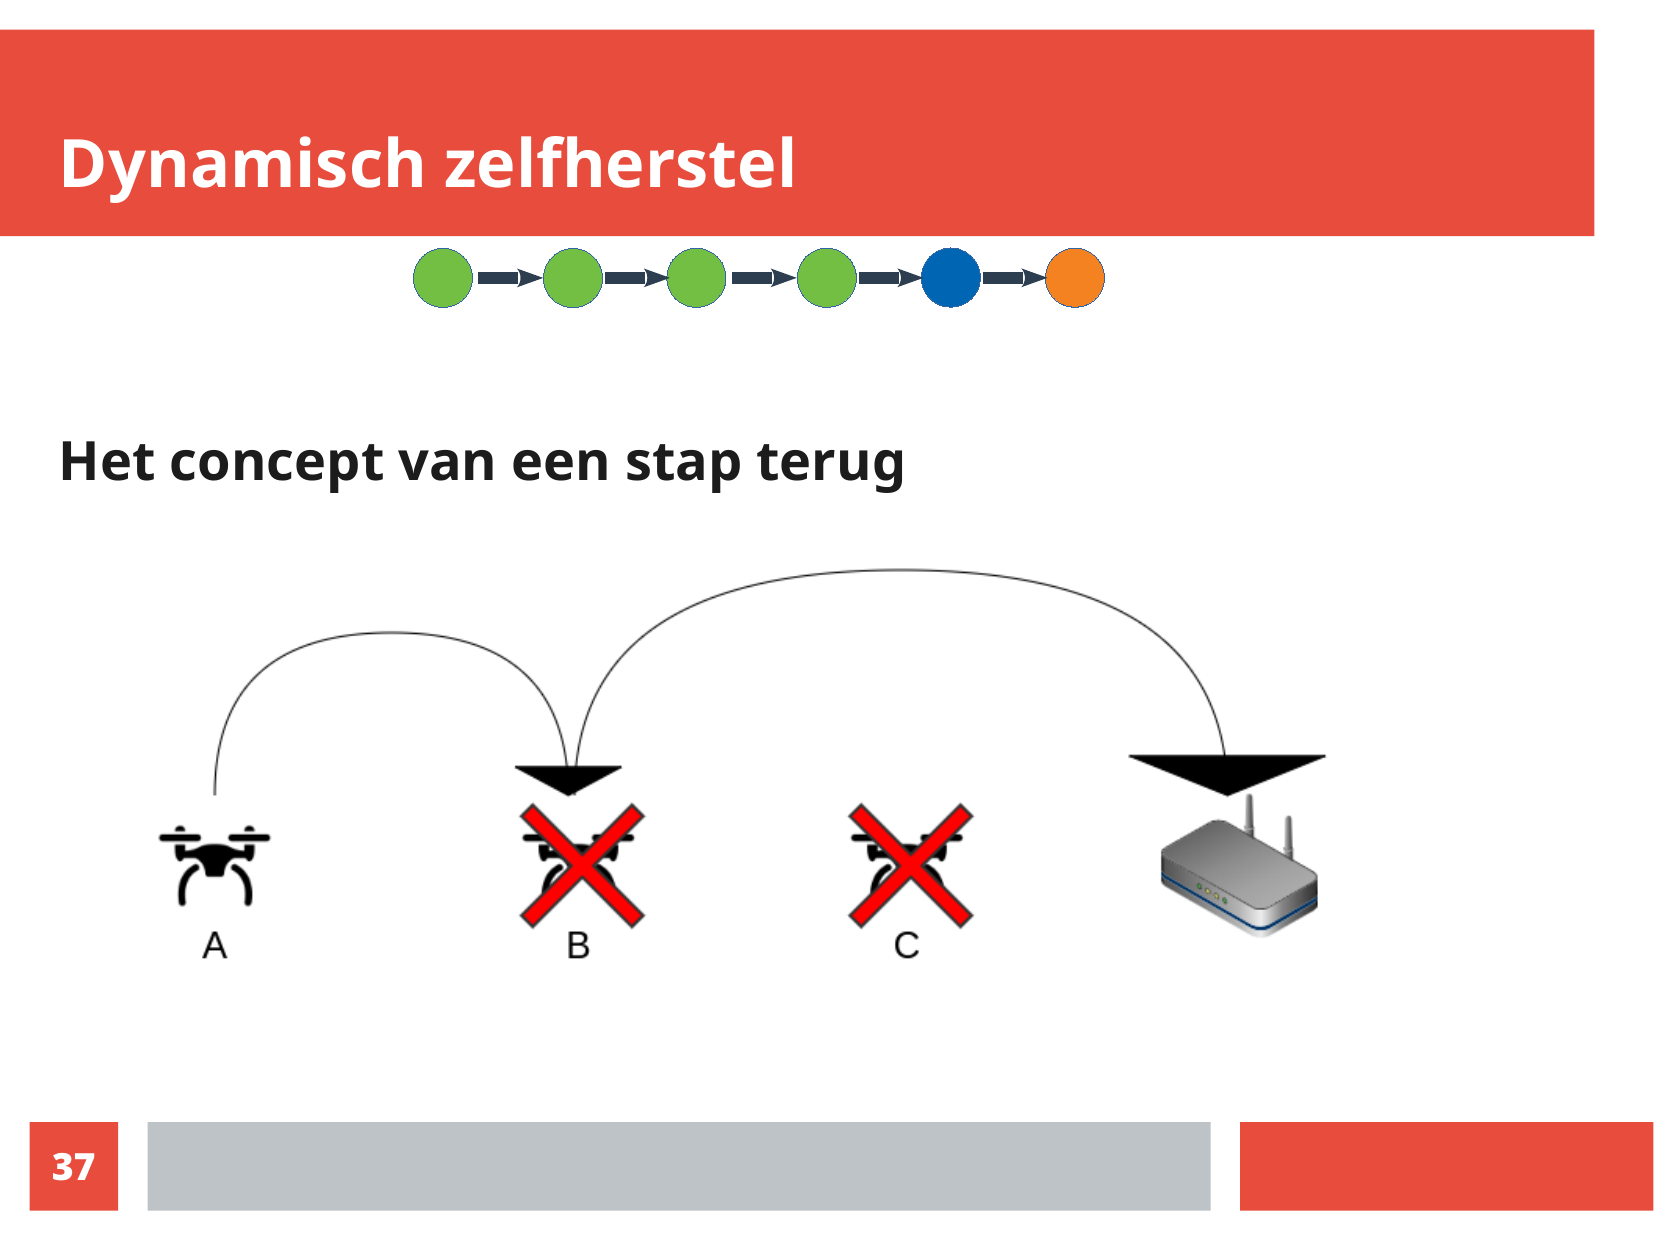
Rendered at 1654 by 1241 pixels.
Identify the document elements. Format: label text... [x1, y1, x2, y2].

text_box [413, 248, 473, 308]
text_box [1045, 248, 1105, 308]
list Het concept van een stap terug [59, 324, 1565, 1093]
text_box [543, 248, 603, 308]
text_box [921, 247, 981, 308]
title Dynamisch zelfherstel [59, 59, 1595, 207]
picture [129, 514, 1357, 1007]
text_box [666, 248, 726, 308]
text_box [797, 248, 857, 308]
